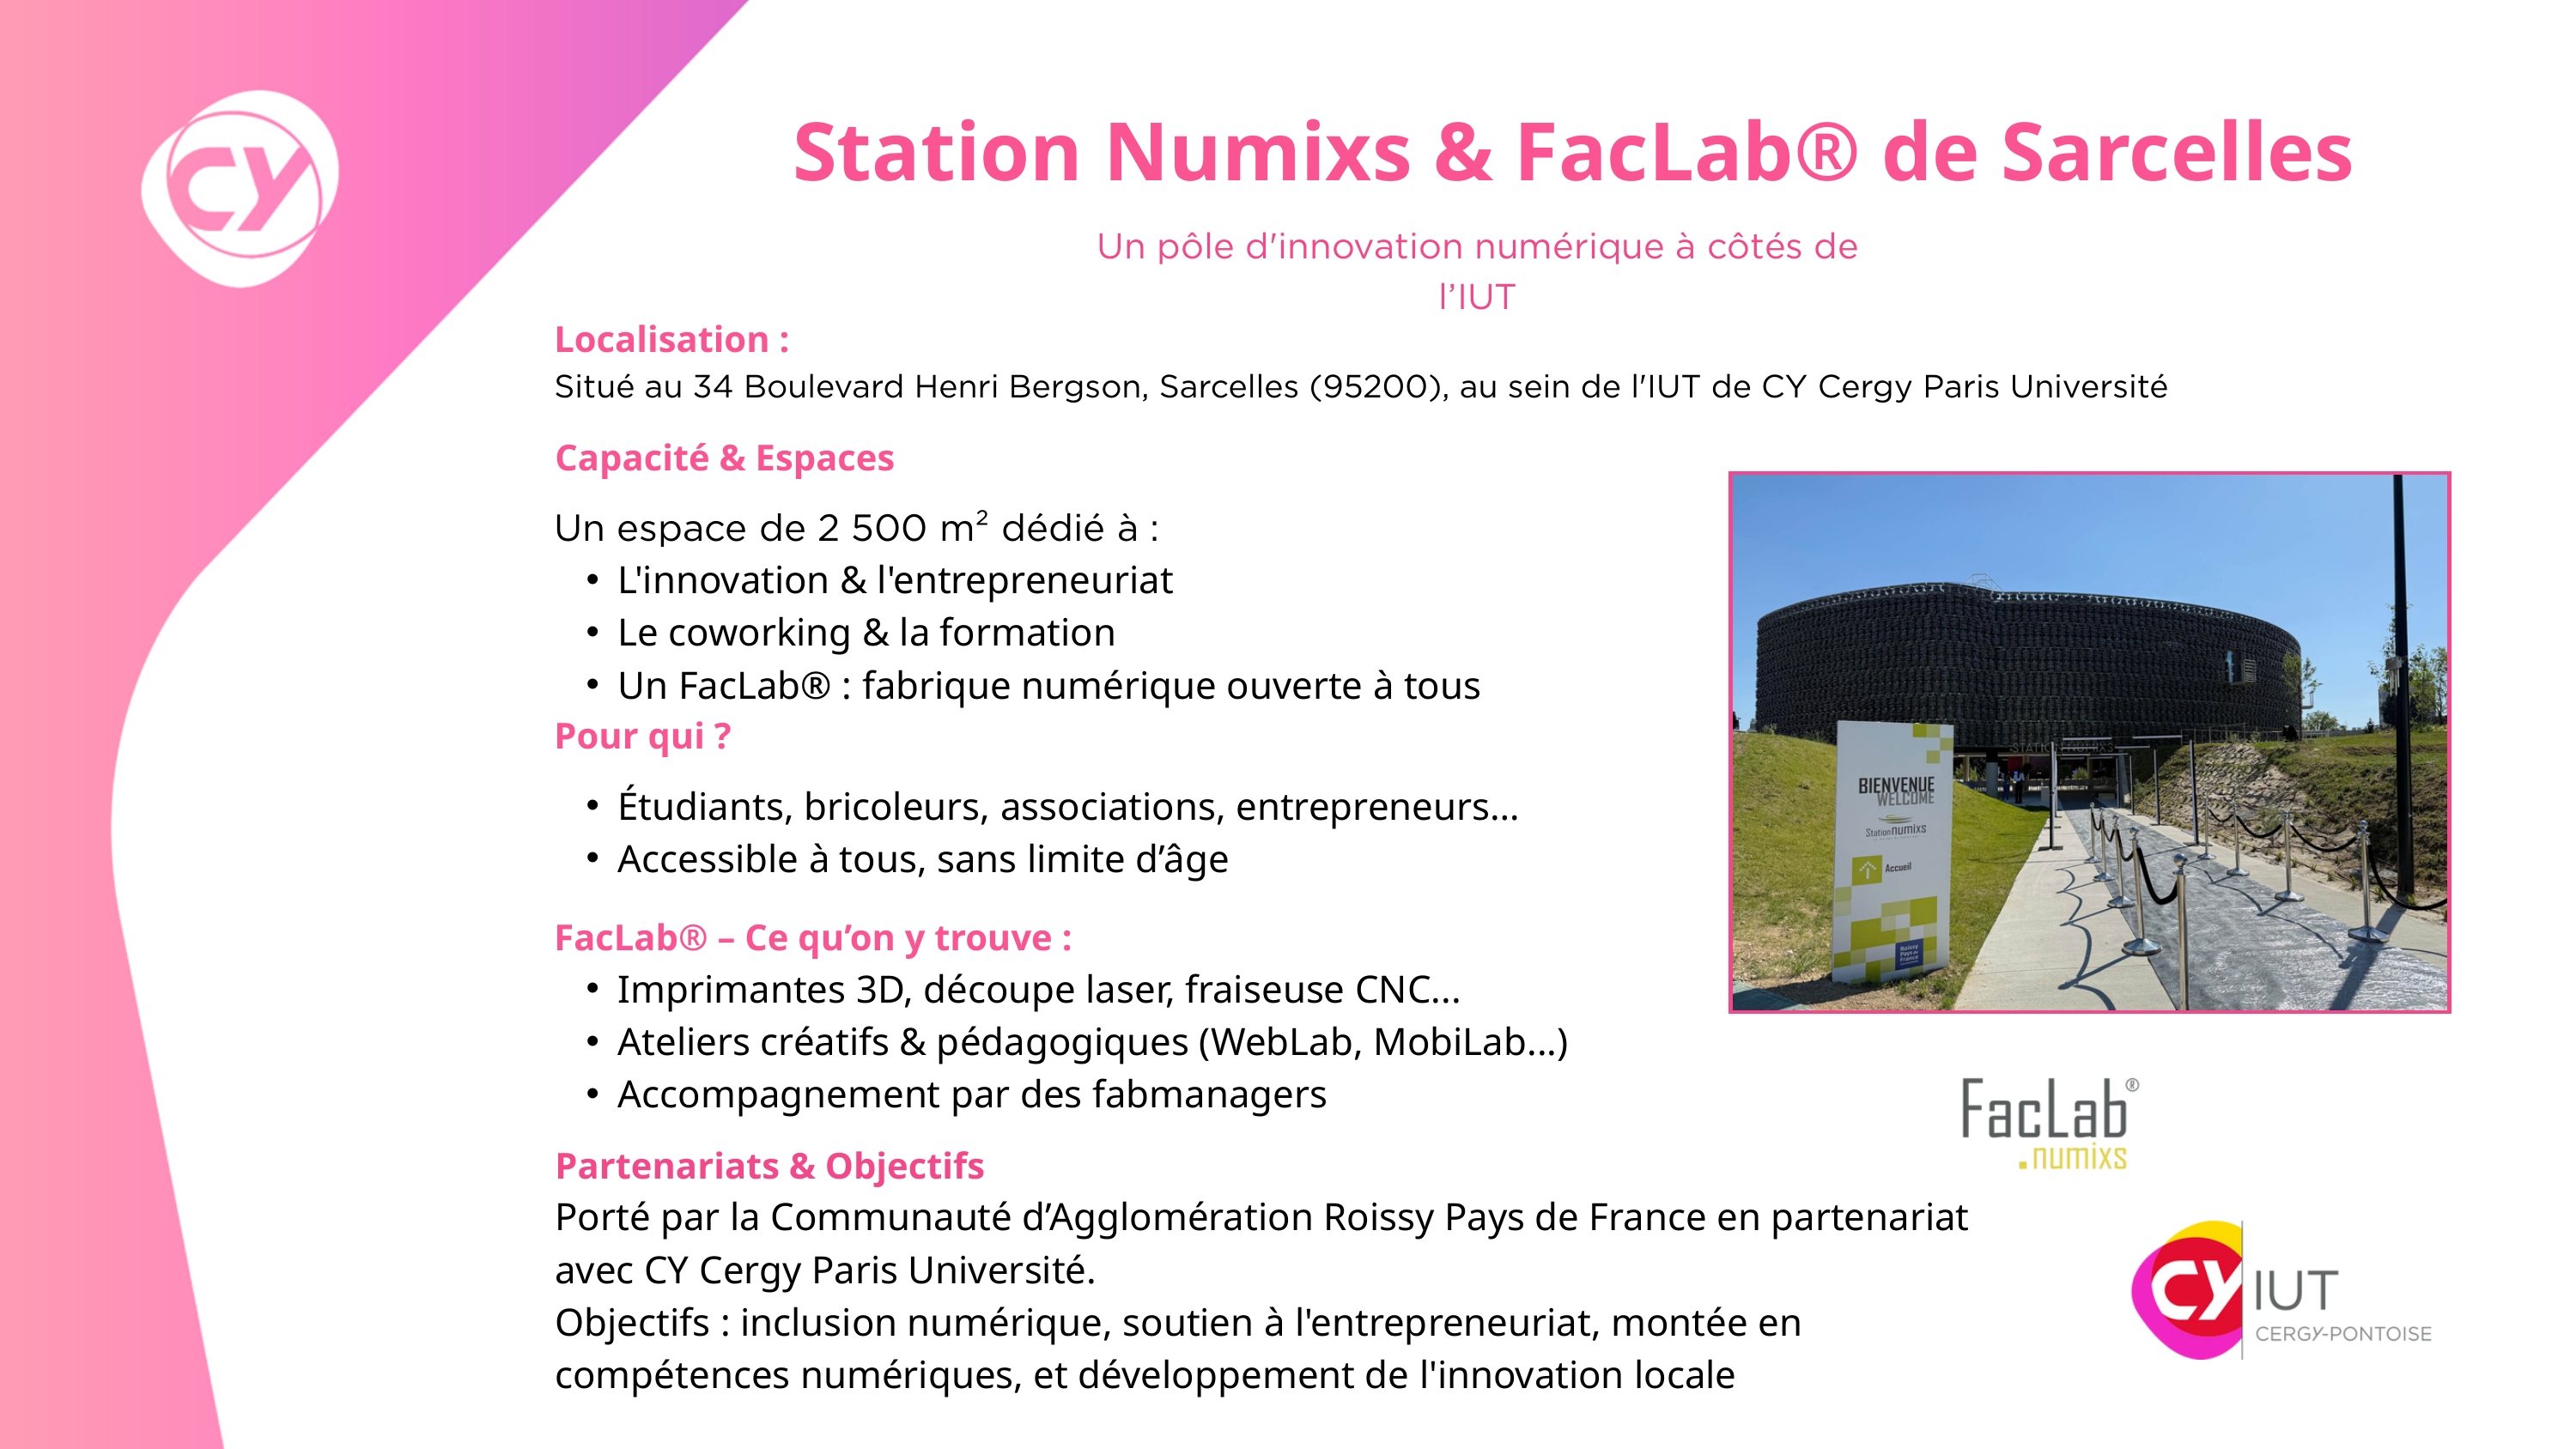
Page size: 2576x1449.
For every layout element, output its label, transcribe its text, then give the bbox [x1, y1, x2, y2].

text_box [0, 0, 2576, 1449]
text_box Station Numixs & FacLab® de Sarcelles [776, 83, 2372, 197]
text_box Imprimantes 3D, découpe laser, fraiseuse CNC... Ateliers créatifs & pédagogiques (WebLab, MobiLab...) Accompagnement par des fabmanagers [554, 957, 1643, 1116]
text_box Capacité & Espaces [555, 427, 1029, 478]
text_box Pour qui ? [554, 706, 1081, 756]
text_box Un espace de 2 500 m² dédié à : L'innovation & l'entrepreneuriat Le coworking & la formation Un FacLab® : fabrique numérique ouverte à tous [554, 495, 2068, 706]
text_box Un pôle d'innovation numérique à côtés de l’IUT [1054, 215, 1904, 266]
text_box Localisation : Situé au 34 Boulevard Henri Bergson, Sarcelles (95200), au sein de l'IUT de CY Cergy Paris Université [554, 309, 2223, 405]
text_box FacLab® – Ce qu’on y trouve : [554, 907, 1098, 957]
text_box Étudiants, bricoleurs, associations, entrepreneurs… Accessible à tous, sans limite d’âge [554, 774, 1575, 881]
text_box Partenariats & Objectifs Porté par la Communauté d’Agglomération Roissy Pays de France en partenariat avec CY Cergy Paris Université. Objectifs : inclusion numérique, soutien à l'entrepreneuriat, montée en compétences numériques, et développement de l'innovation locale [555, 1136, 1994, 1397]
